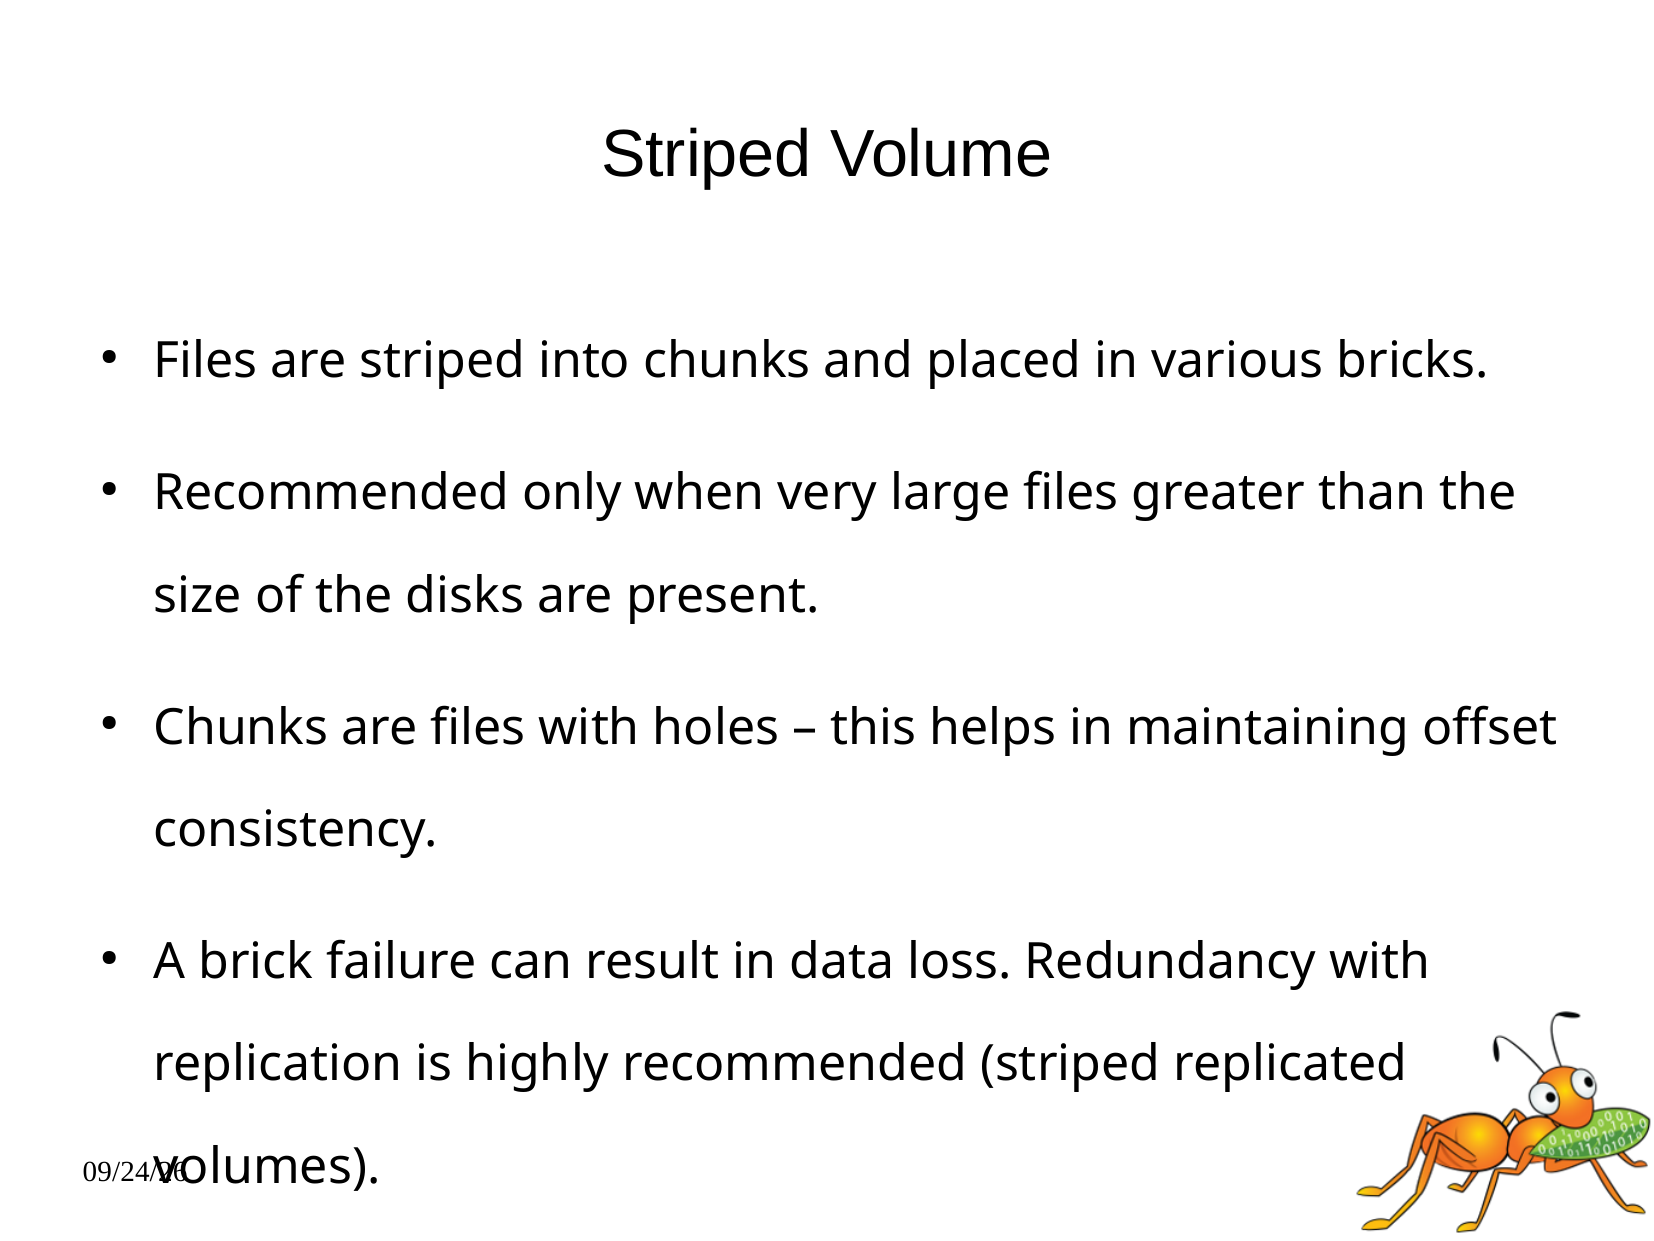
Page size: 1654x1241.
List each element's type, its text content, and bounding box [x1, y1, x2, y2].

list Files are striped into chunks and placed in various bricks. Recommended only when very large files greater than the size of the disks are present. Chunks are files with holes – this helps in maintaining offset consistency. A brick failure can result in data loss. Redundancy with replication is highly recommended (striped replicated volumes). [82, 290, 1571, 1010]
title Striped Volume [82, 49, 1571, 257]
picture [1355, 1056, 1369, 1064]
picture [1353, 1009, 1654, 1235]
